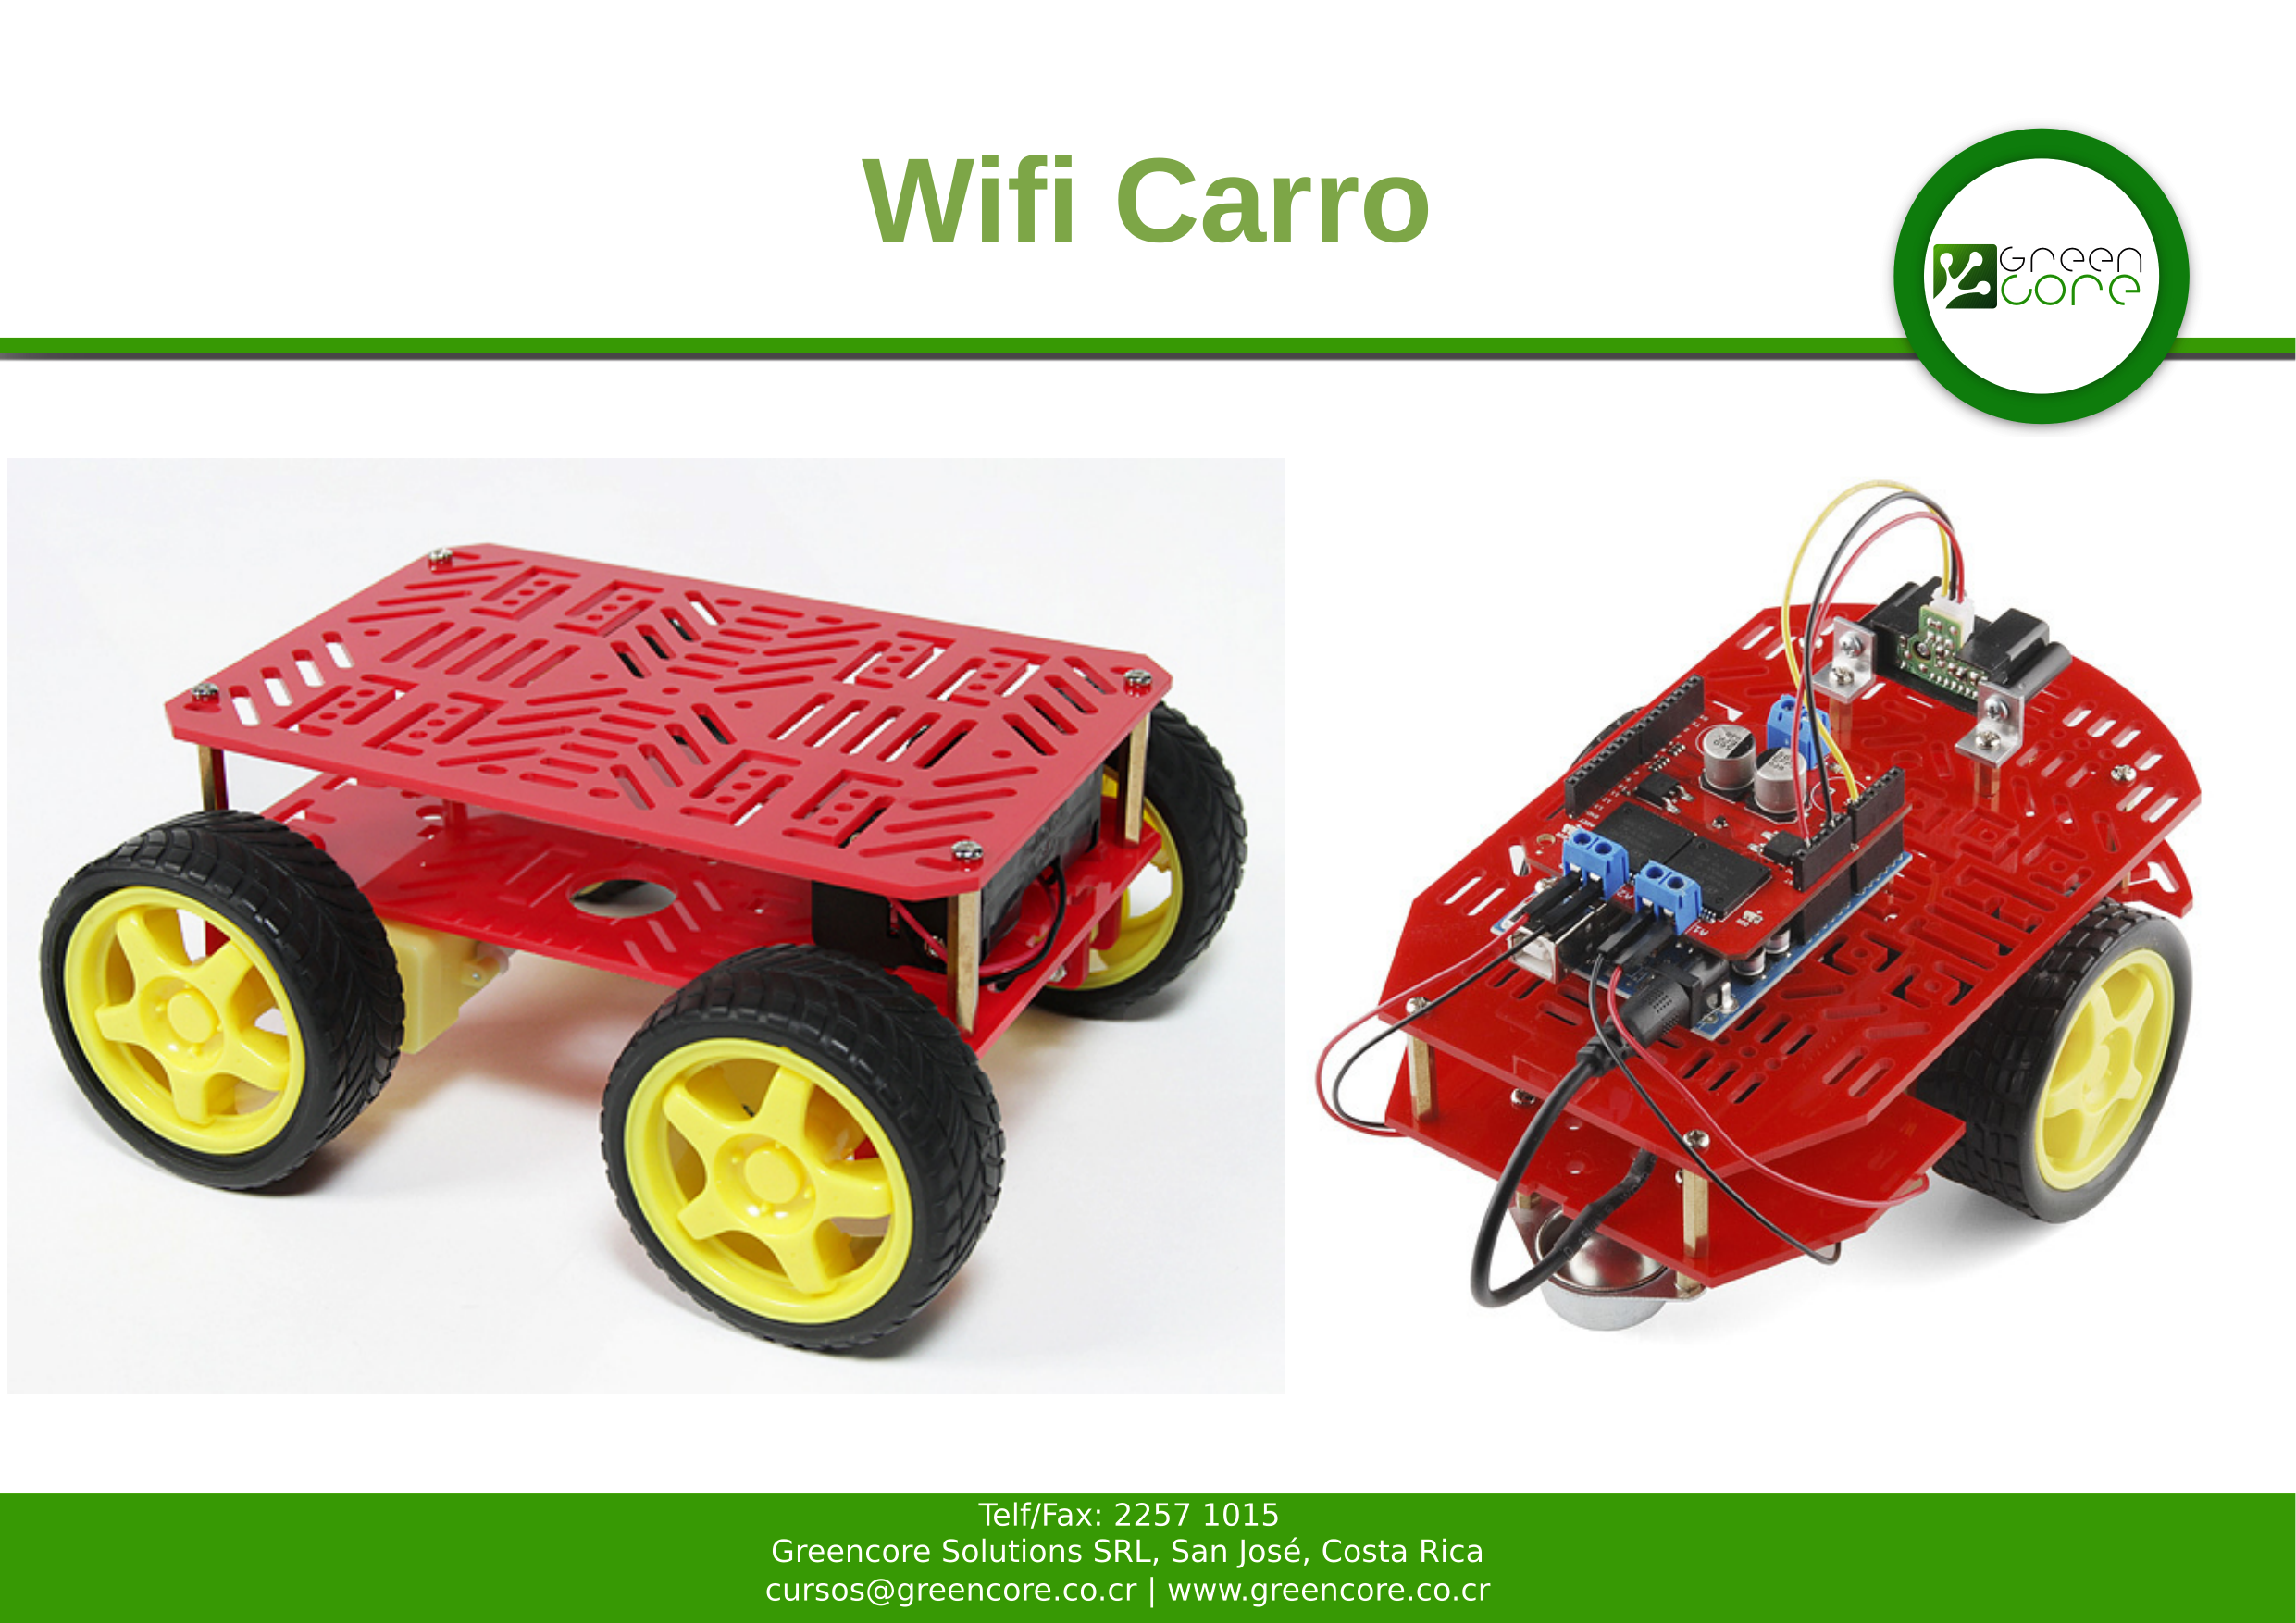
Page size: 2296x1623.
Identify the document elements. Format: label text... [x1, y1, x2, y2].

title Wifi Carro [115, 64, 2181, 336]
picture [0, 0, 2296, 1623]
